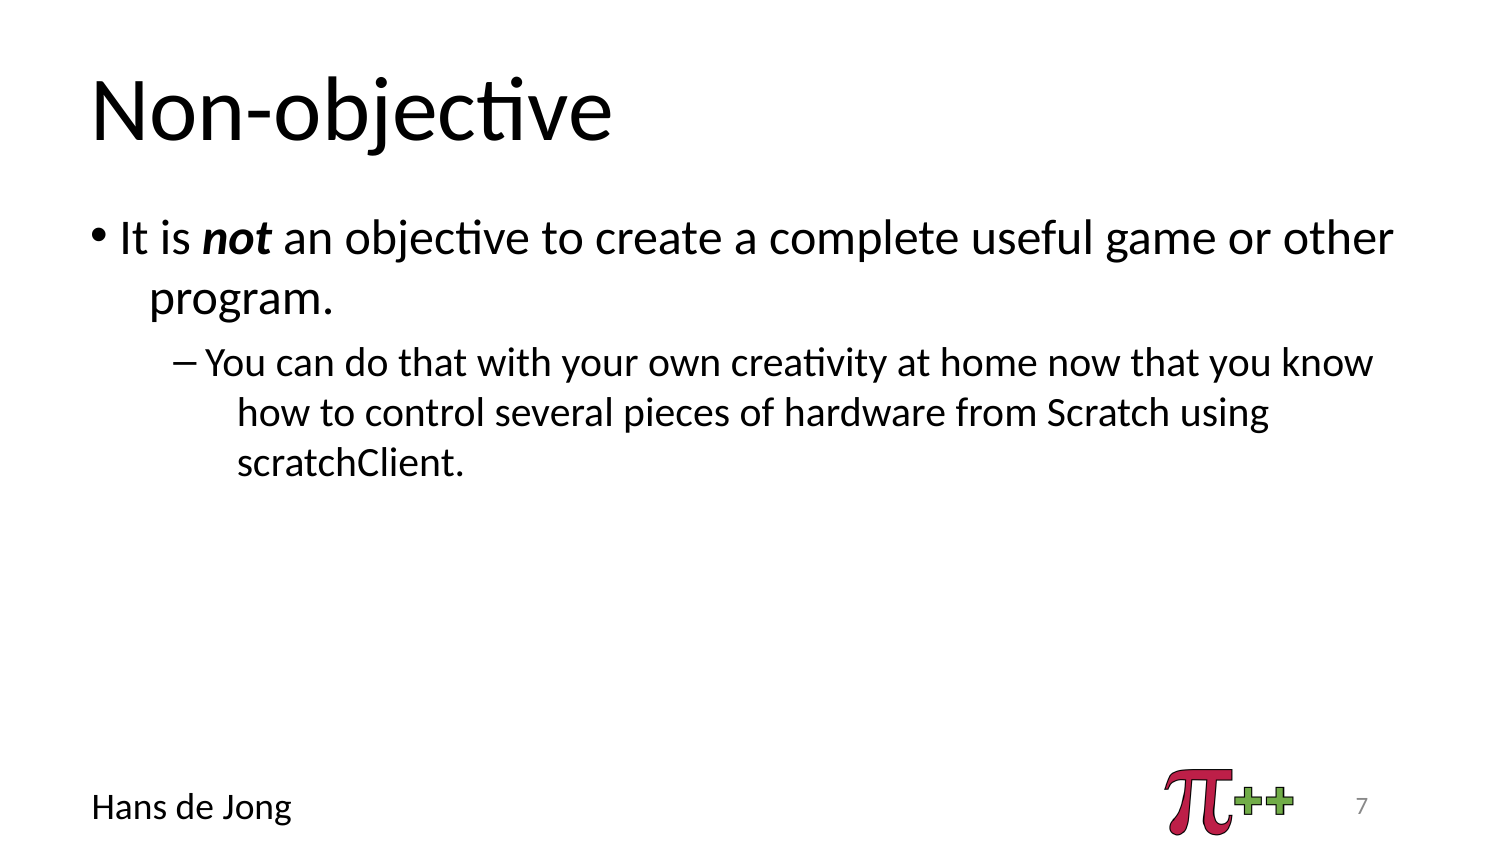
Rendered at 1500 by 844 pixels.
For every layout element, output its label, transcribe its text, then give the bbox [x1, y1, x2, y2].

list It is not an objective to create a complete useful game or other program. You can do that with your own creativity at home now that you know how to control several pieces of hardware from Scratch using scratchClient. [75, 196, 1426, 754]
title Non-objective [75, 33, 1426, 175]
text_box 7 [1340, 782, 1426, 827]
